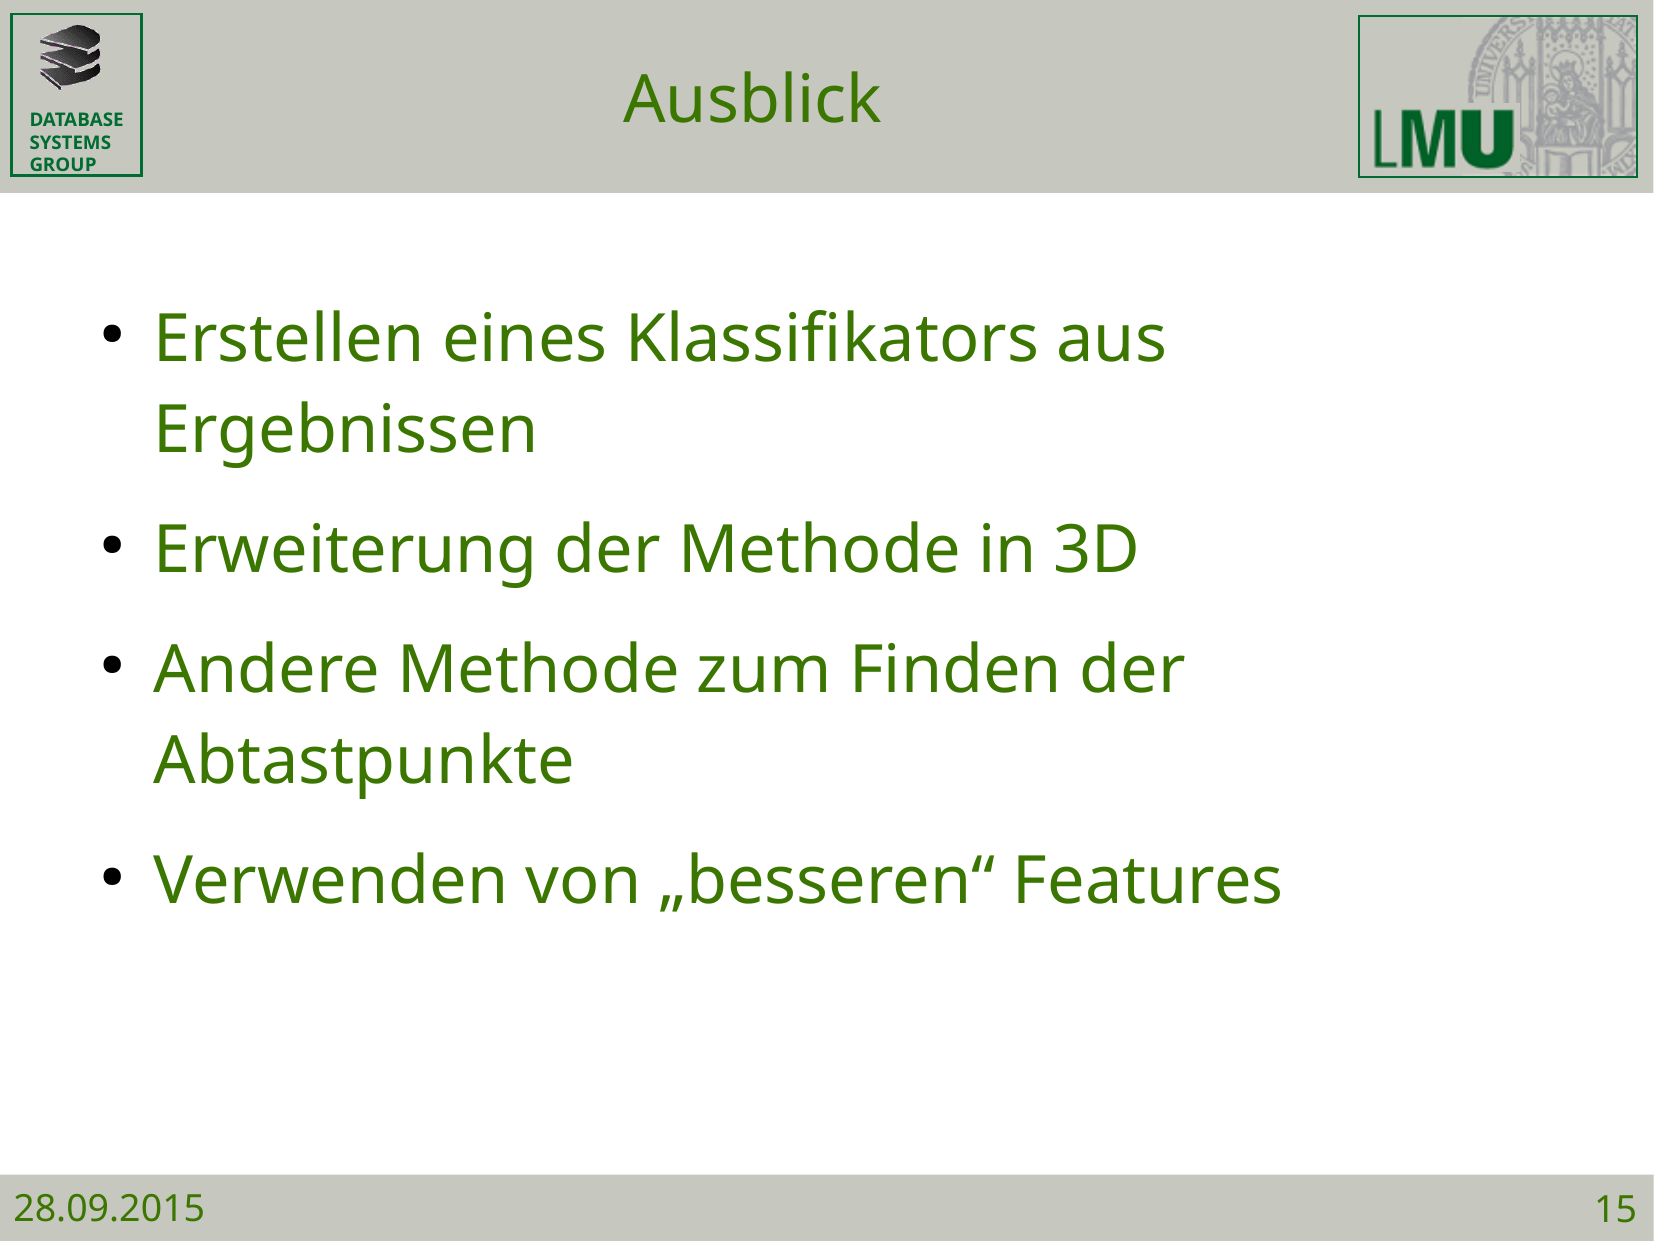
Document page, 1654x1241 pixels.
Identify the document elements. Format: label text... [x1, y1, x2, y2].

title Ausblick [183, 17, 1323, 177]
picture [36, 21, 104, 94]
picture [1369, 17, 1636, 176]
list Erstellen eines Klassifikators aus Ergebnissen Erweiterung der Methode in 3D Andere Methode zum Finden der Abtastpunkte Verwenden von „besseren“ Features [82, 290, 1571, 1087]
